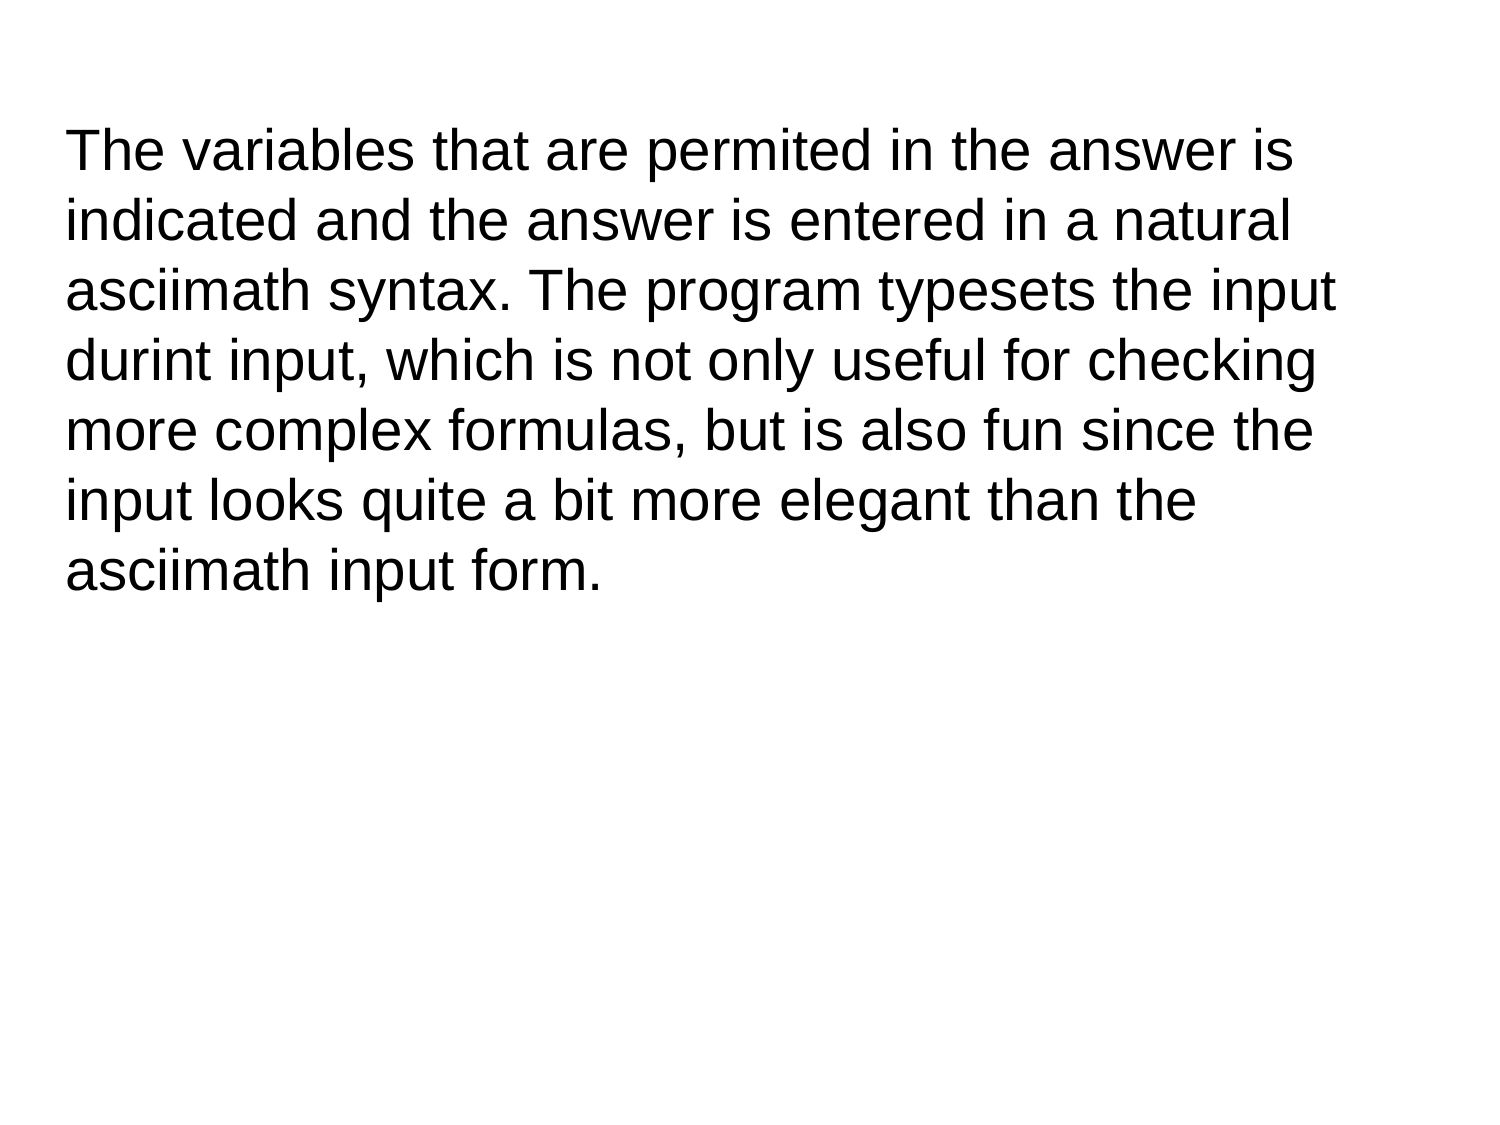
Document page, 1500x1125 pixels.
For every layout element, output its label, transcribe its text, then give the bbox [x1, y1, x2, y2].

text_box The variables that are permited in the answer is indicated and the answer is entered in a natural asciimath syntax. The program typesets the input durint input, which is not only useful for checking more complex formulas, but is also fun since the input looks quite a bit more elegant than the asciimath input form. [51, 97, 1449, 223]
